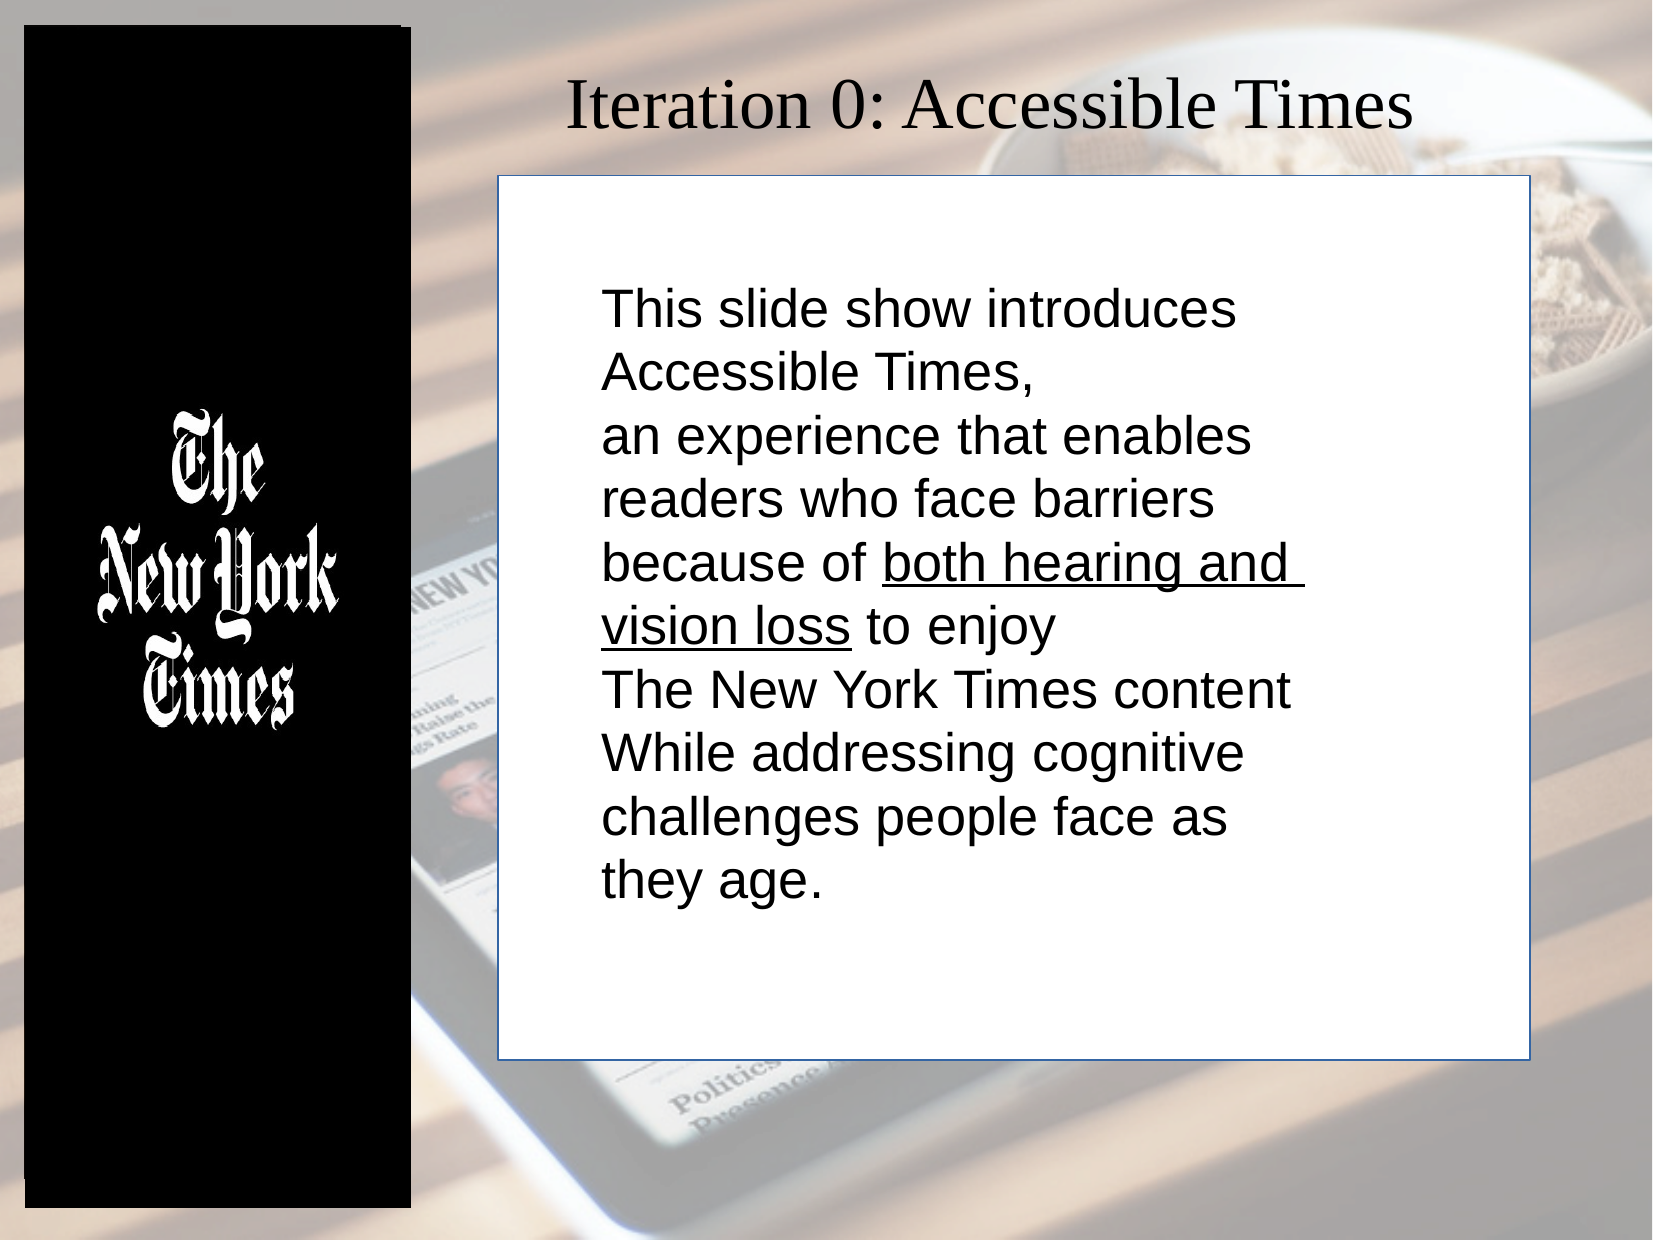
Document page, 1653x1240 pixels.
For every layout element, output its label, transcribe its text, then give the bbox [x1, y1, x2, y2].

text_box Iteration 0: Accessible Times [558, 56, 1424, 153]
picture [0, 0, 1653, 1240]
text_box This slide show introduces Accessible Times, an experience that enables readers who face barriers because of both hearing and vision loss to enjoy The New York Times content While addressing cognitive challenges people face as they age. [600, 274, 1441, 908]
